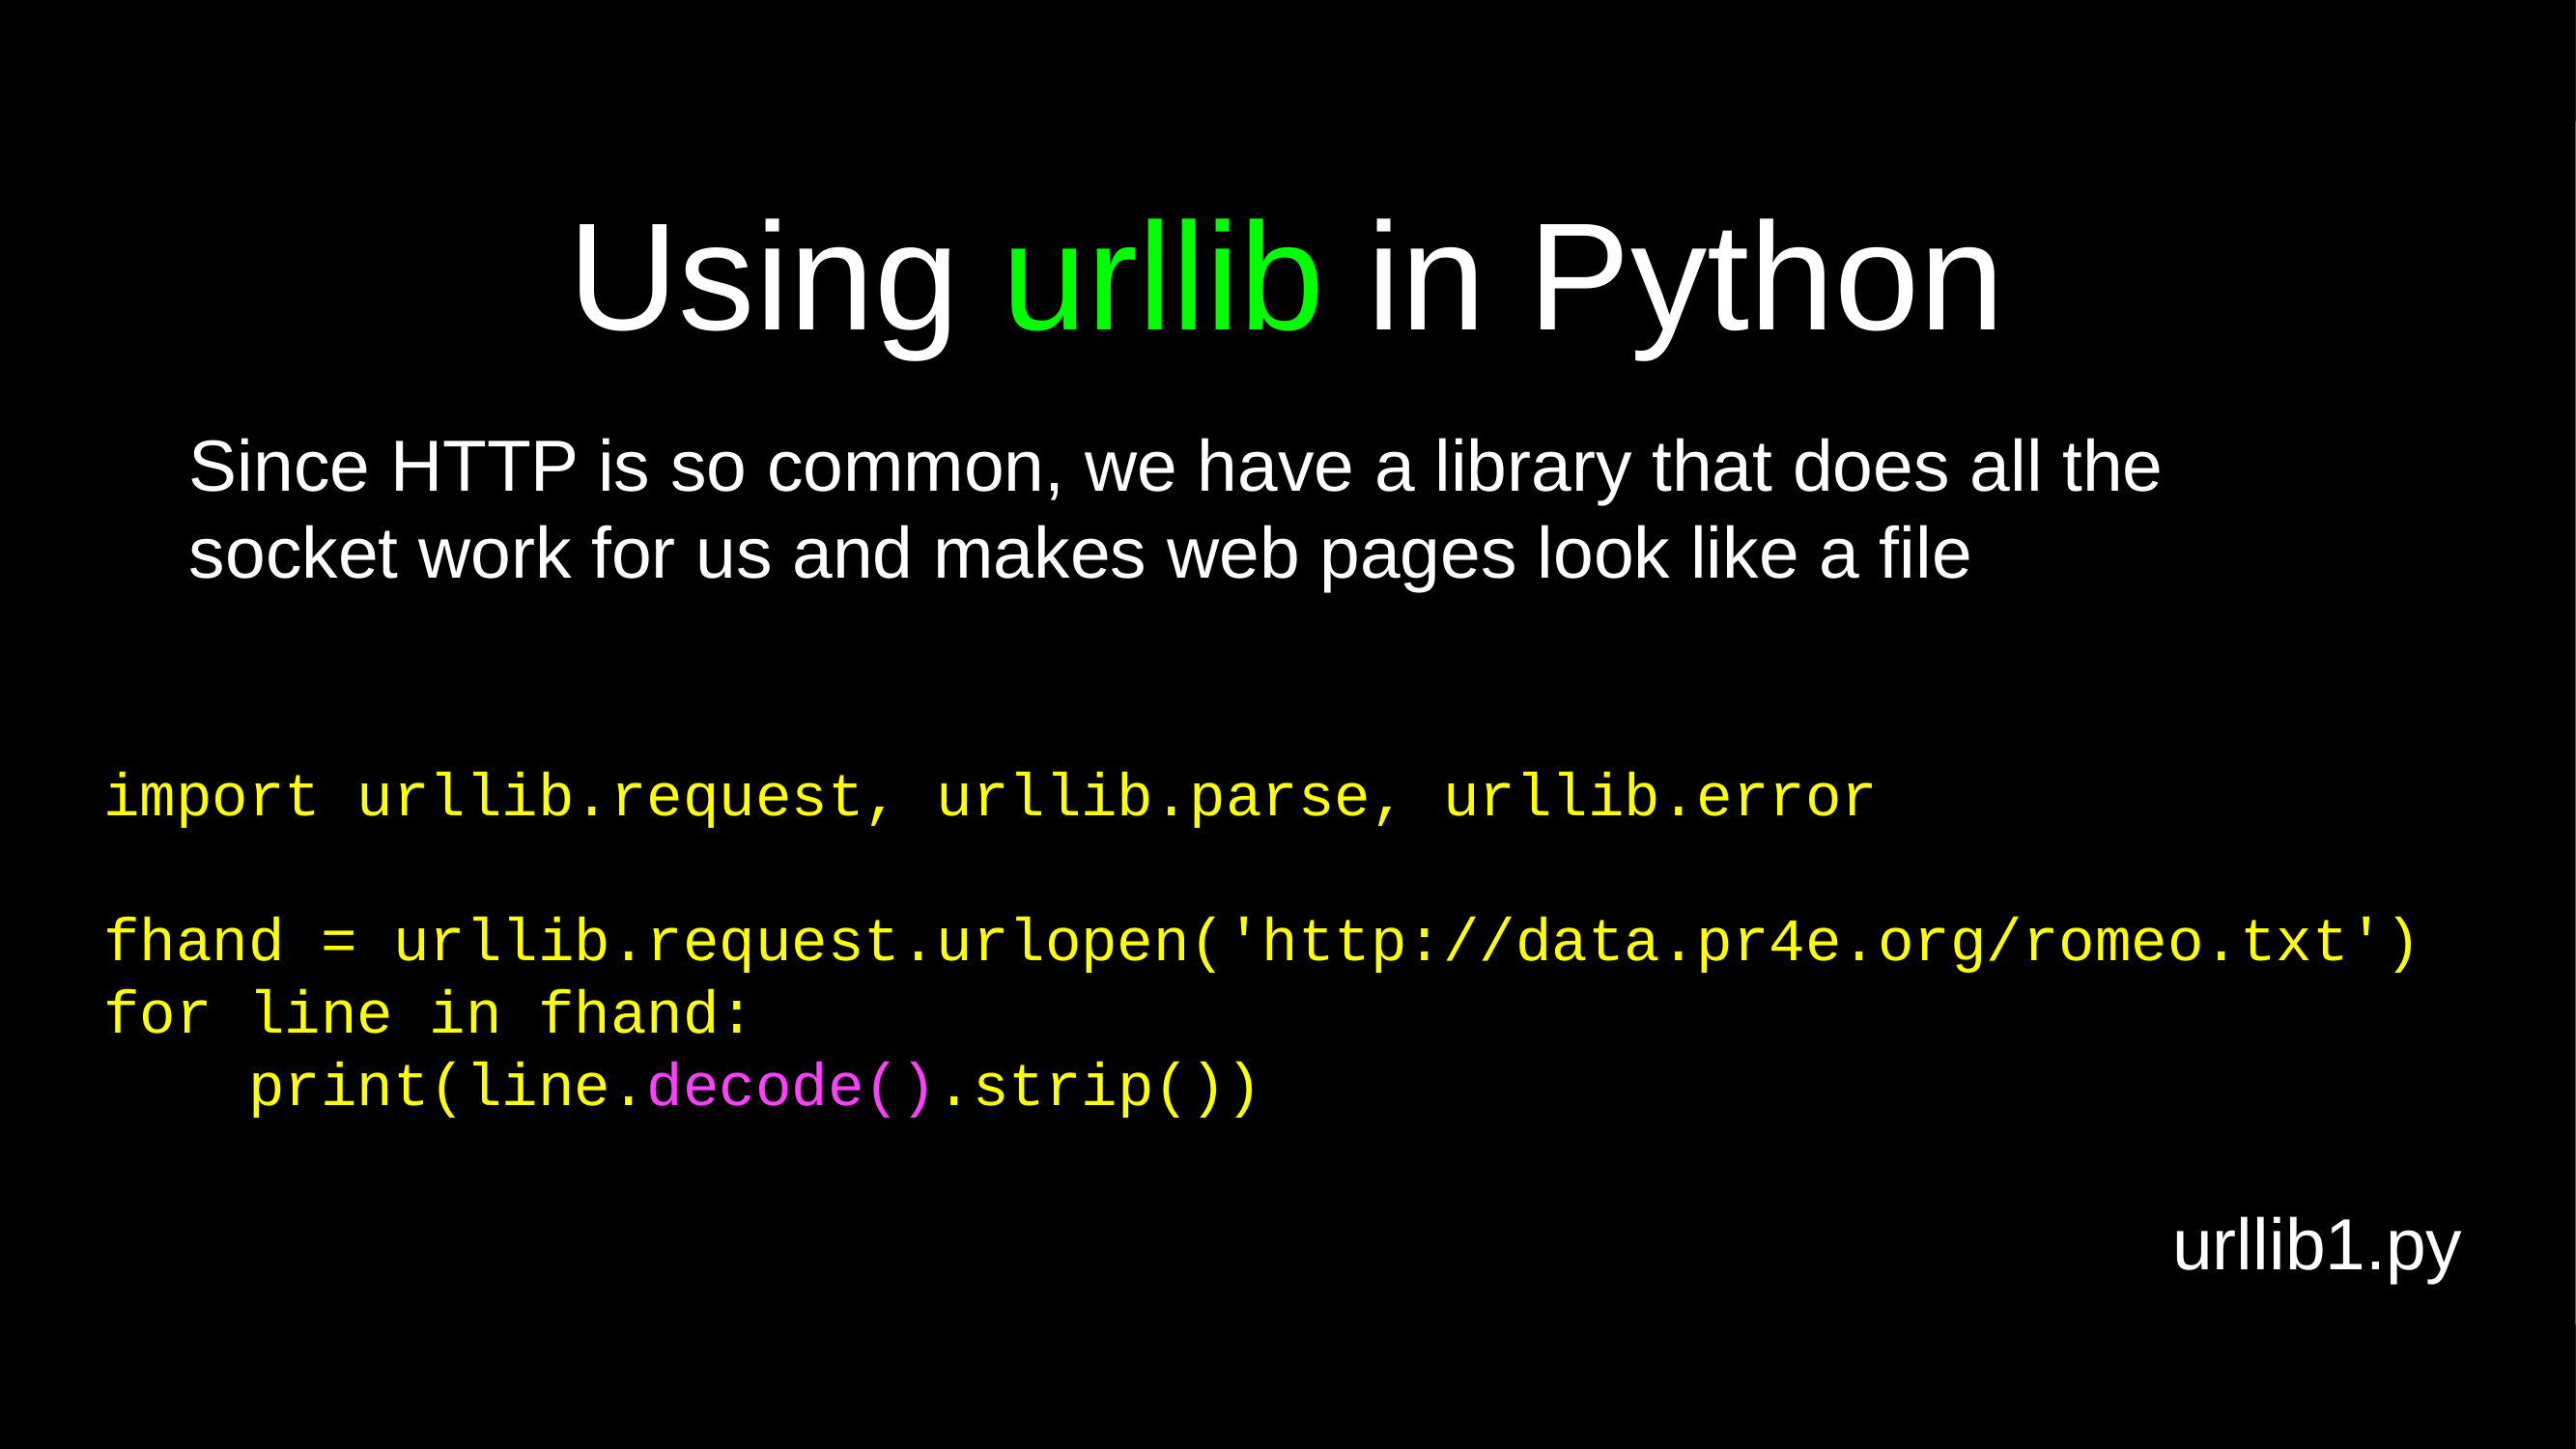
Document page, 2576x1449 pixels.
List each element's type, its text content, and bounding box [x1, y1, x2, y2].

text_box import urllib.request, urllib.parse, urllib.error fhand = urllib.request.urlopen('http://data.pr4e.org/romeo.txt') for line in fhand: print(line.decode().strip()) [103, 755, 2554, 1195]
list Since HTTP is so common, we have a library that does all the socket work for us and makes web pages look like a file [183, 412, 2391, 755]
text_box urllib1.py [2138, 1191, 2496, 1291]
list Since HTTP is so common, we have a library that does all the socket work for us and makes web pages look like a file [183, 1195, 2391, 1317]
title Using urllib in Python [183, 133, 2391, 403]
